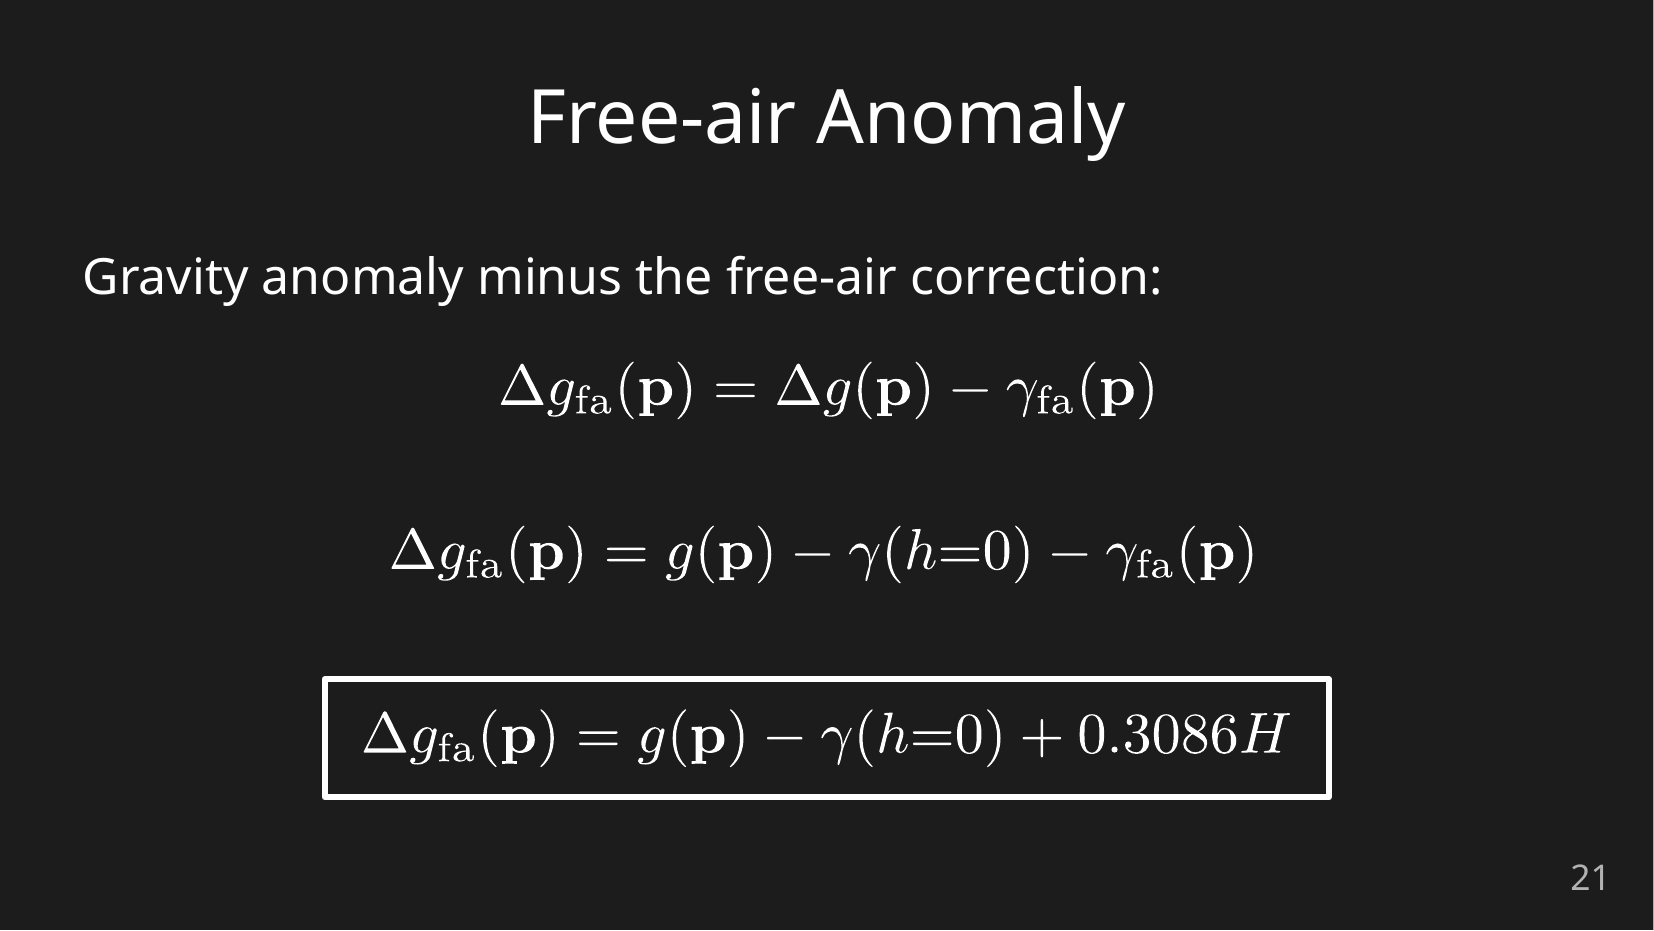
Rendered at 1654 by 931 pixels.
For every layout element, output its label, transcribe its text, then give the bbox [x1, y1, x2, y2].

text_box [912, 742, 952, 746]
text_box [719, 542, 753, 581]
text_box [639, 378, 673, 416]
text_box [438, 732, 454, 762]
text_box [568, 525, 582, 584]
text_box [1125, 714, 1150, 754]
text_box [877, 378, 910, 416]
text_box [500, 363, 544, 405]
text_box [672, 709, 687, 768]
text_box [1106, 543, 1137, 582]
text_box [858, 361, 872, 420]
text_box [637, 727, 665, 765]
text_box [1238, 525, 1253, 584]
text_box [907, 528, 936, 570]
text_box [1151, 559, 1173, 578]
text_box [984, 530, 1010, 571]
text_box [502, 726, 535, 764]
text_box [575, 385, 591, 414]
text_box [823, 379, 851, 417]
text_box [887, 525, 901, 584]
text_box [363, 711, 407, 753]
text_box [821, 727, 852, 766]
text_box [859, 709, 873, 768]
text_box [1181, 525, 1196, 584]
text_box [1137, 549, 1152, 578]
text_box [915, 361, 929, 420]
text_box [1079, 714, 1105, 754]
text_box [766, 736, 803, 740]
text_box [879, 712, 908, 754]
text_box [410, 727, 437, 765]
text_box [677, 361, 692, 420]
text_box [1015, 525, 1029, 584]
text_box [466, 549, 481, 578]
text_box [540, 709, 554, 768]
text_box [776, 363, 820, 405]
text_box [1241, 713, 1291, 753]
text_box [1037, 385, 1052, 414]
text_box [1111, 746, 1118, 753]
text_box [1082, 361, 1096, 420]
text_box [620, 361, 634, 420]
text_box [1052, 395, 1073, 414]
text_box [483, 709, 497, 768]
text_box [940, 547, 980, 551]
text_box [1006, 379, 1038, 418]
text_box [849, 543, 880, 582]
text_box [391, 527, 435, 569]
text_box [691, 726, 725, 764]
text_box [437, 543, 465, 581]
text_box [530, 542, 563, 581]
text_box [716, 394, 755, 398]
text_box [453, 743, 474, 762]
text_box [606, 558, 646, 562]
text_box [700, 525, 715, 584]
text_box [1022, 718, 1062, 758]
text_box [481, 559, 502, 578]
text_box [579, 742, 618, 746]
text_box [1200, 542, 1234, 581]
text_box [757, 525, 772, 584]
text_box [957, 714, 982, 754]
text_box [1212, 714, 1237, 754]
text_box [665, 543, 693, 581]
text_box [940, 558, 980, 562]
text_box <number> [1409, 845, 1626, 916]
text_box [987, 709, 1001, 768]
text_box [1183, 714, 1208, 754]
text_box [606, 547, 646, 551]
title Free-air Anomaly [82, 37, 1571, 193]
text_box [1153, 714, 1179, 754]
text_box [1101, 378, 1134, 416]
text_box [547, 379, 574, 417]
text_box [511, 525, 525, 584]
text_box [1139, 361, 1153, 420]
text_box [590, 395, 612, 414]
text_box [729, 709, 744, 768]
text_box Gravity anomaly minus the free-air correction: [82, 241, 1571, 319]
